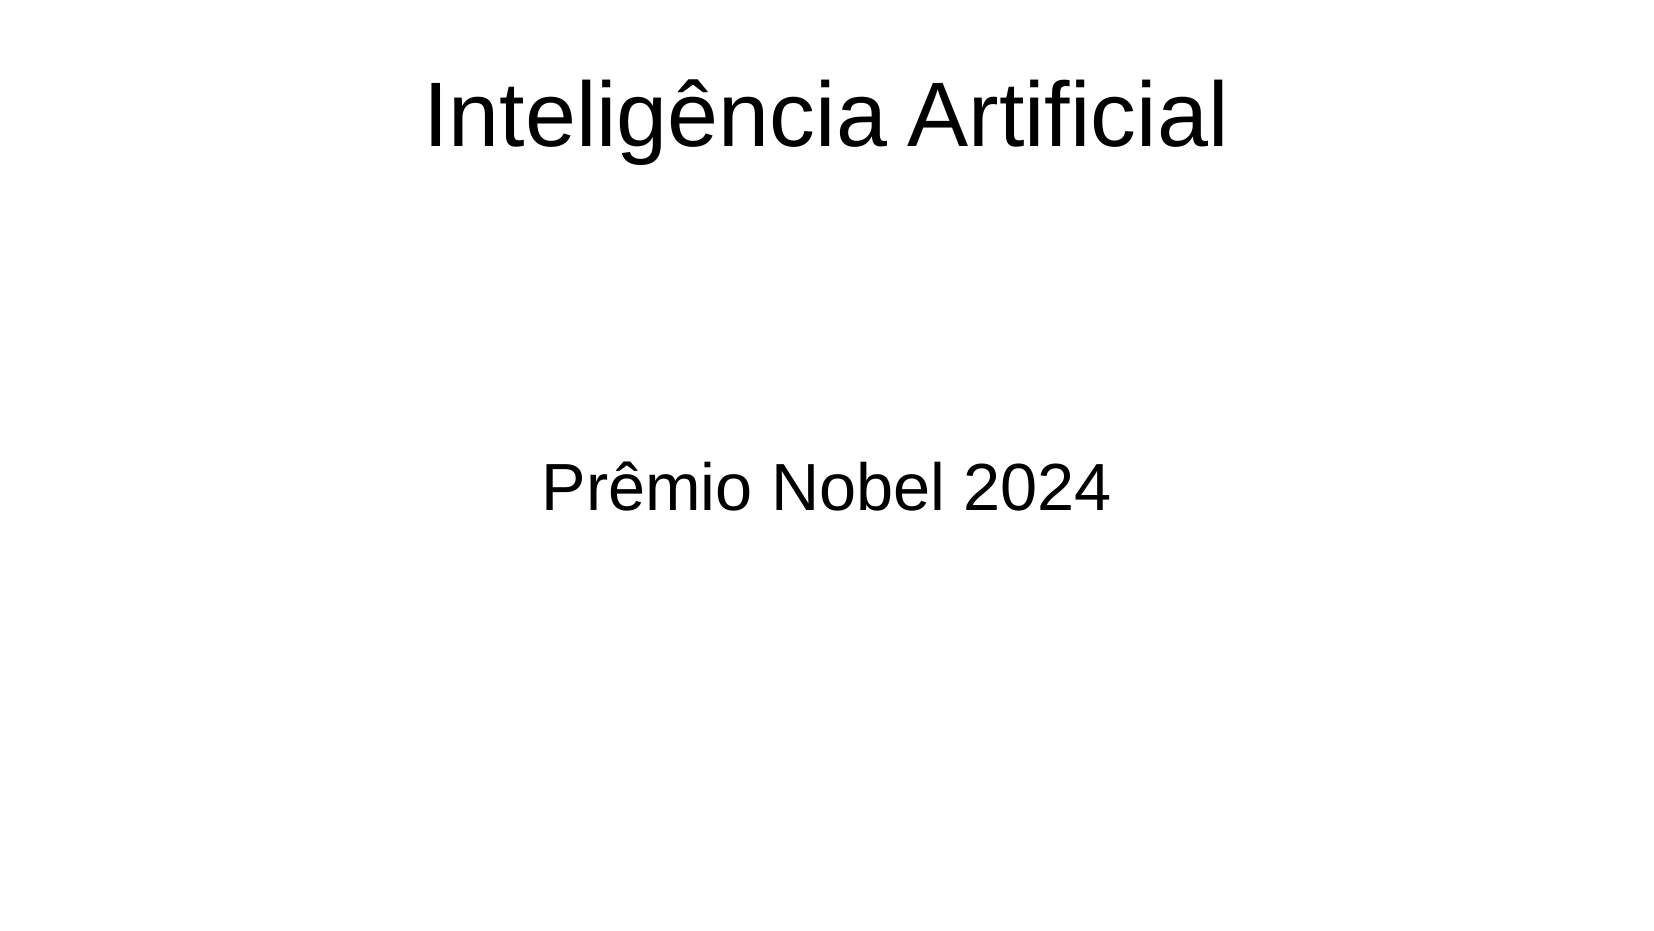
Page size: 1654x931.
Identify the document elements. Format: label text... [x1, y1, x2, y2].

subtitle Prêmio Nobel 2024 [82, 217, 1571, 758]
title Inteligência Artificial [82, 37, 1571, 193]
